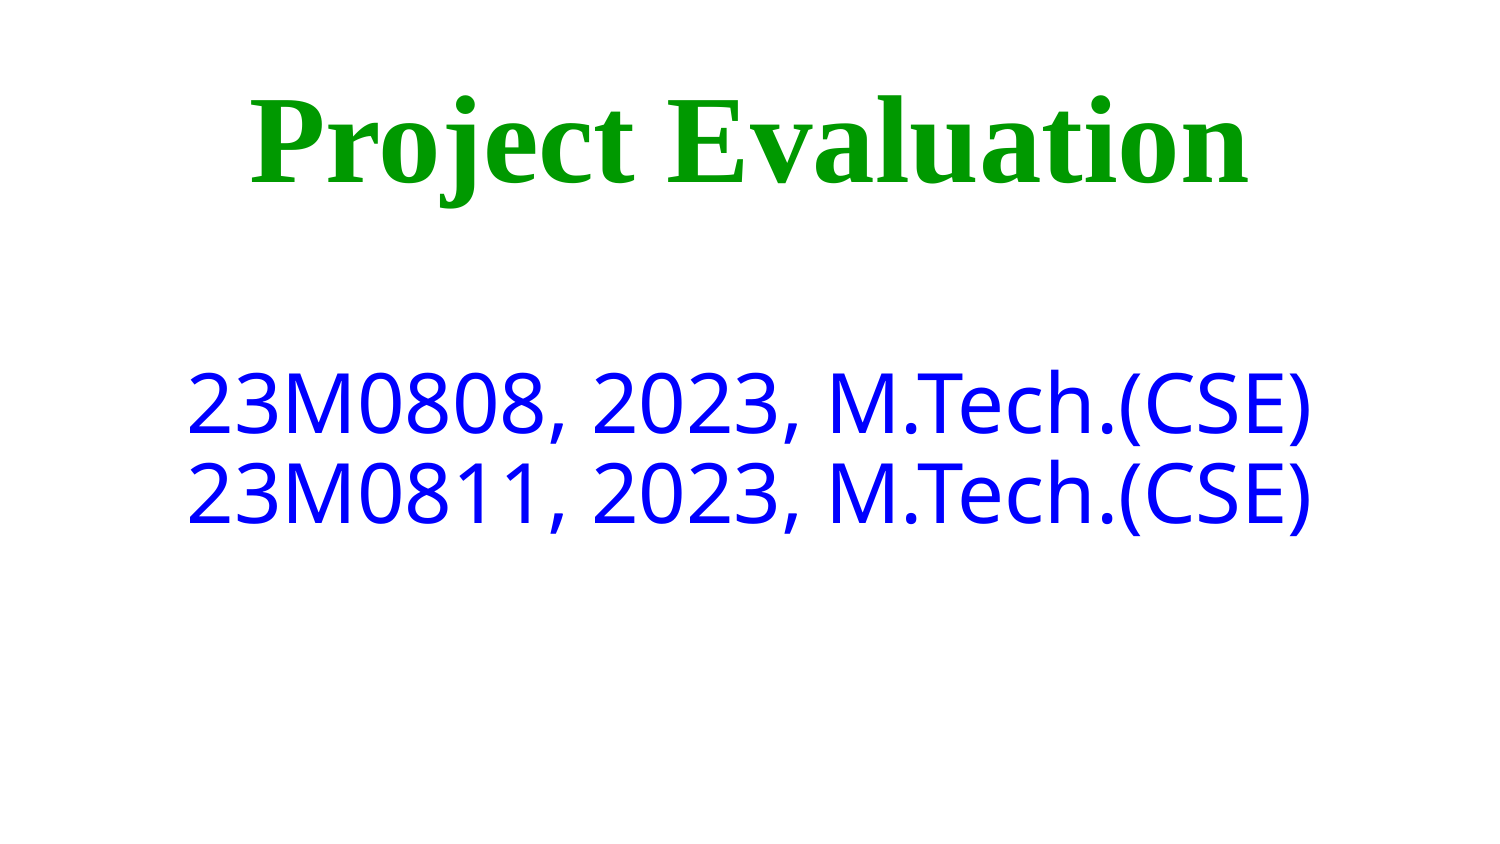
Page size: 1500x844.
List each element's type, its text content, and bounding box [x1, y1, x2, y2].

title Project Evaluation [0, 0, 1500, 266]
subtitle 23M0808, 2023, M.Tech.(CSE) 23M0811, 2023, M.Tech.(CSE) [0, 354, 1500, 844]
